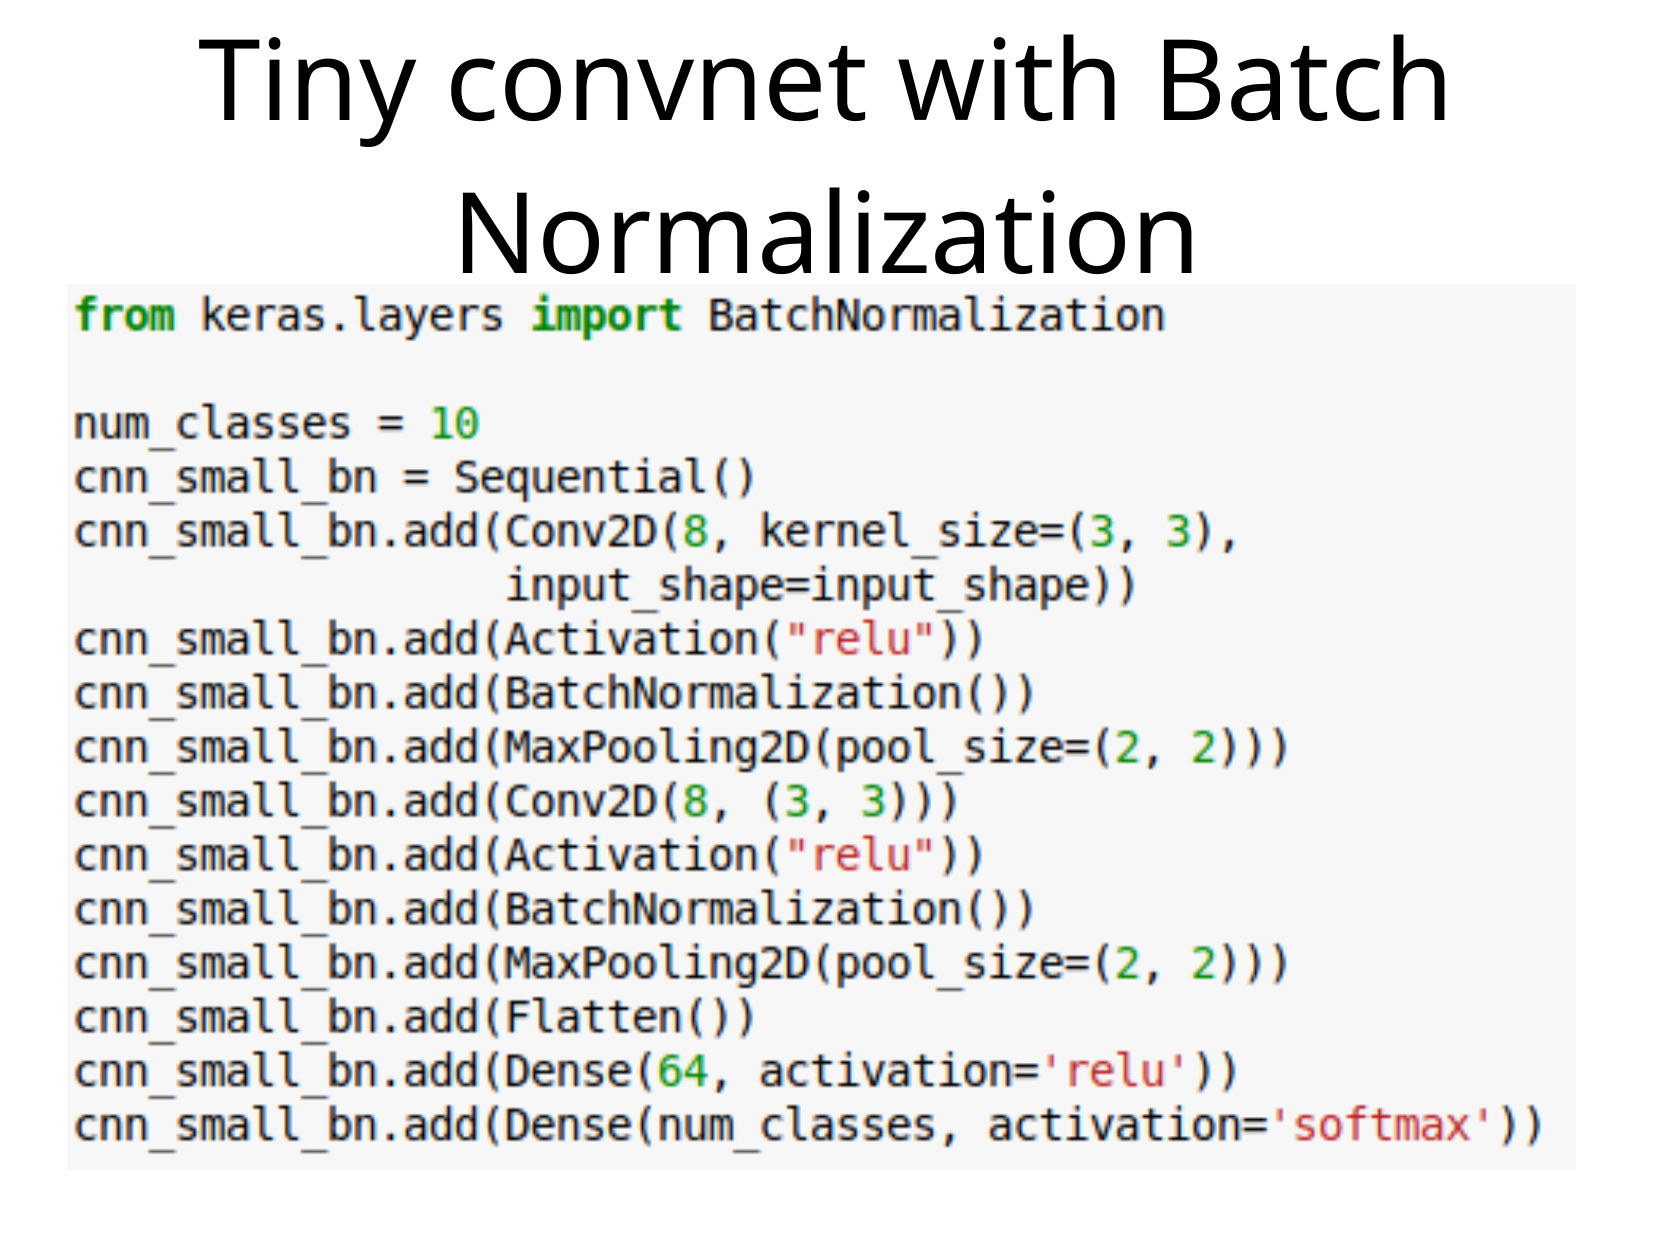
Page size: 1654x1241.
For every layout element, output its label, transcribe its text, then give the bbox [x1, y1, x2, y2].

picture [67, 284, 1576, 1170]
title Tiny convnet with Batch Normalization [82, 40, 1571, 266]
